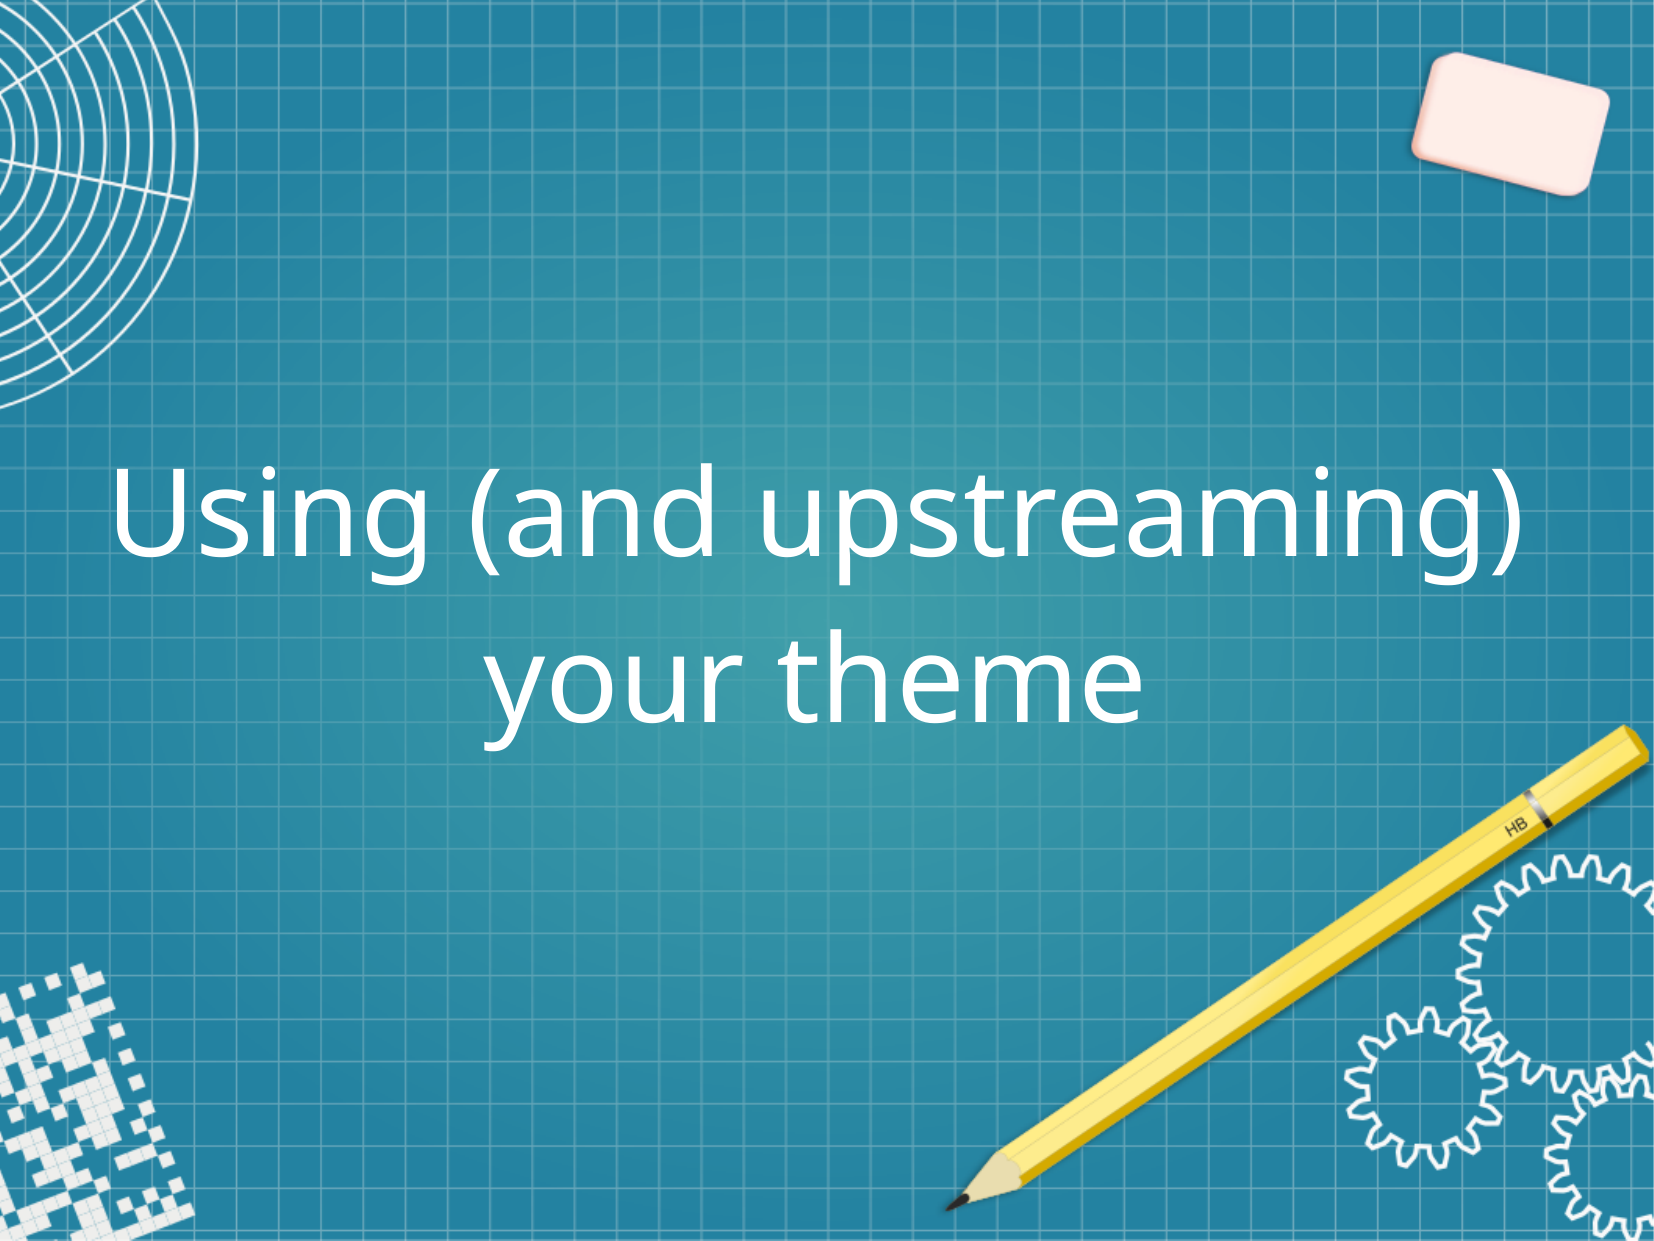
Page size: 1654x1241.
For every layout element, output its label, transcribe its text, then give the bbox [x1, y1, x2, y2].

picture [0, 0, 1654, 1241]
title Using (and upstreaming) your theme [71, 450, 1561, 734]
